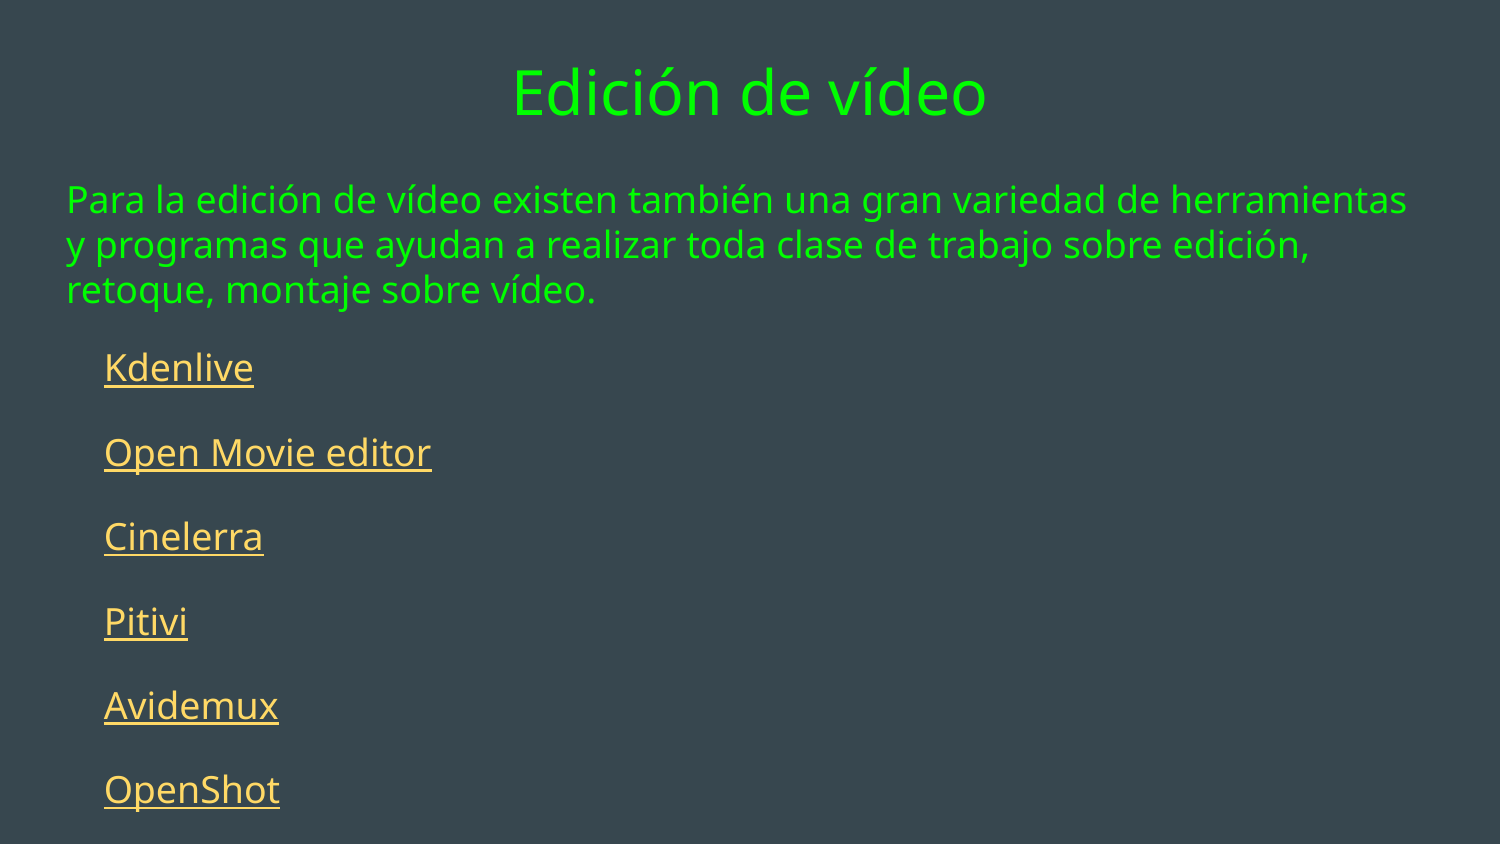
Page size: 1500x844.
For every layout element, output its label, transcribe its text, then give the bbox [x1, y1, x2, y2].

title Edición de vídeo [51, 38, 1449, 139]
list Para la edición de vídeo existen también una gran variedad de herramientas y programas que ayudan a realizar toda clase de trabajo sobre edición, retoque, montaje sobre vídeo. Kdenlive Open Movie editor Cinelerra Pitivi Avidemux OpenShot Diva Project Lives [51, 161, 1449, 806]
